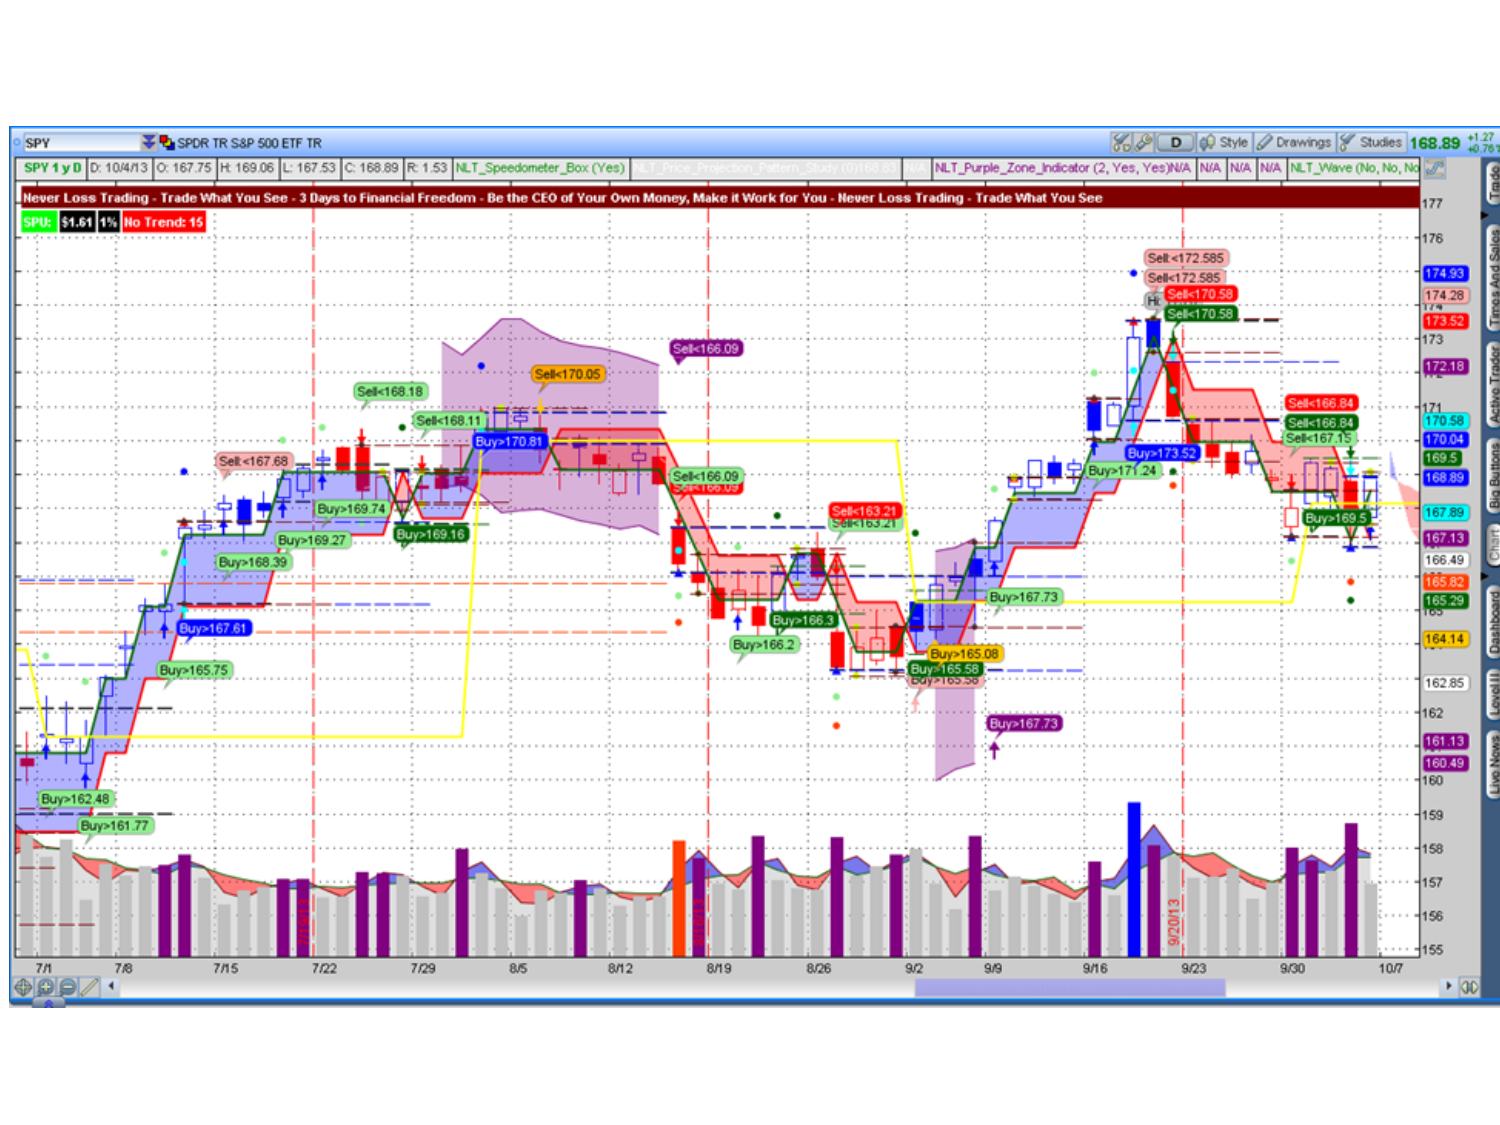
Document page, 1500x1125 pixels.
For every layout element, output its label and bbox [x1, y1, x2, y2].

picture [9, 126, 1500, 1008]
